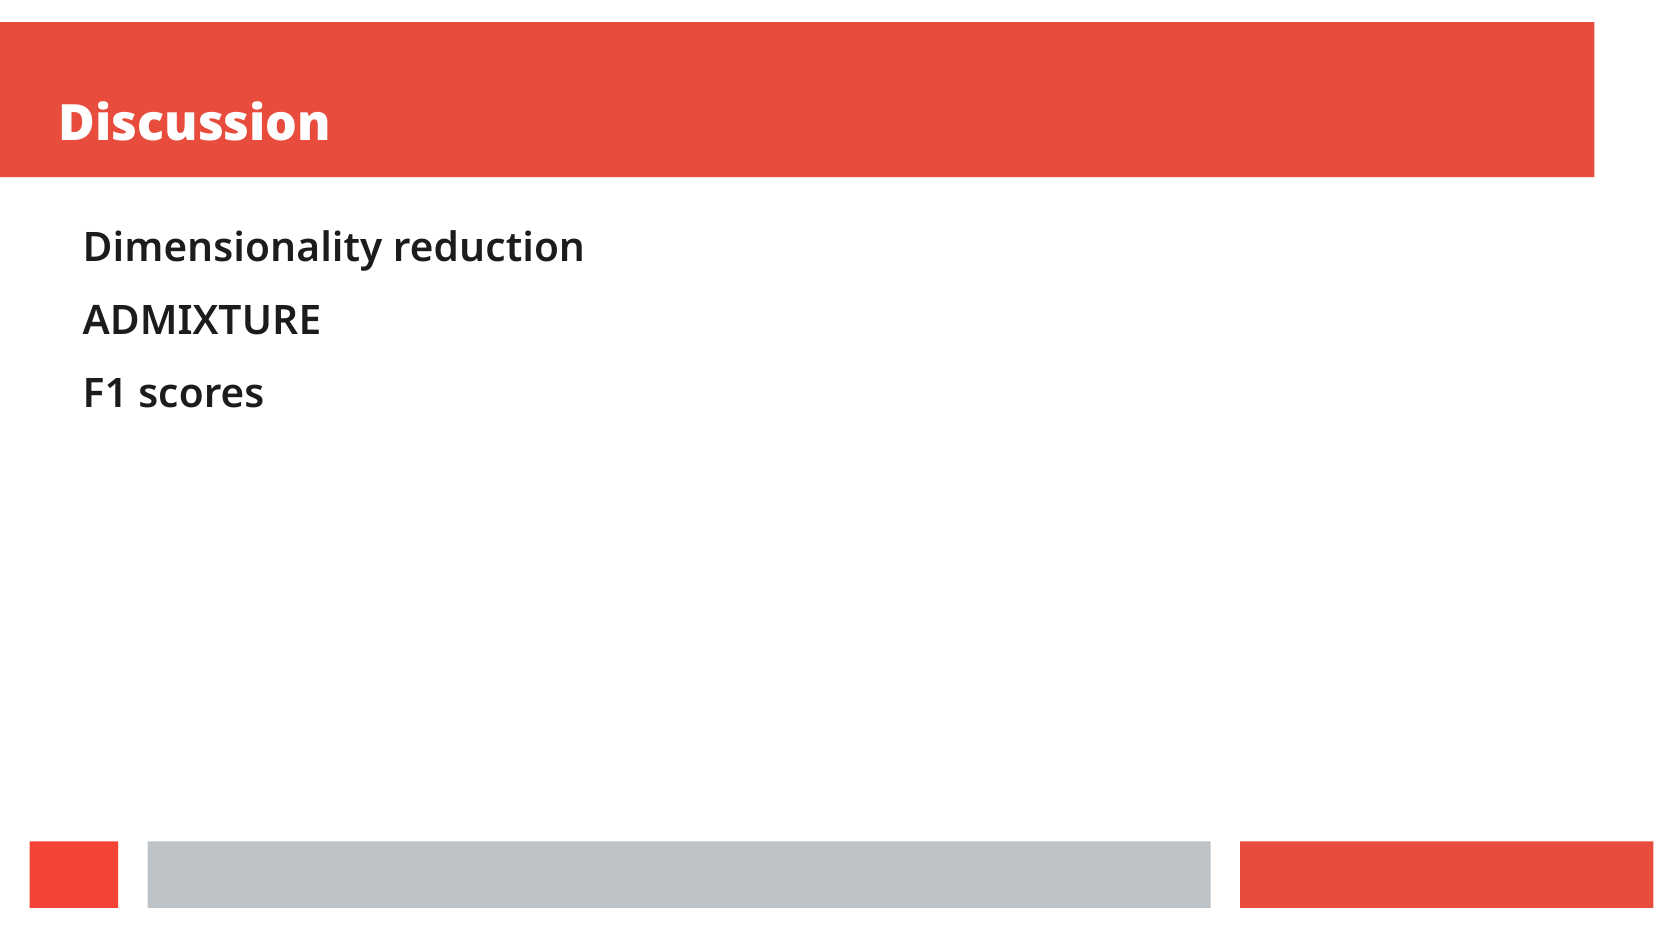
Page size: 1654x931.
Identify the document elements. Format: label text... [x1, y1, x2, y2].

title Discussion [59, 44, 1595, 156]
list Dimensionality reduction ADMIXTURE F1 scores [82, 217, 1571, 758]
